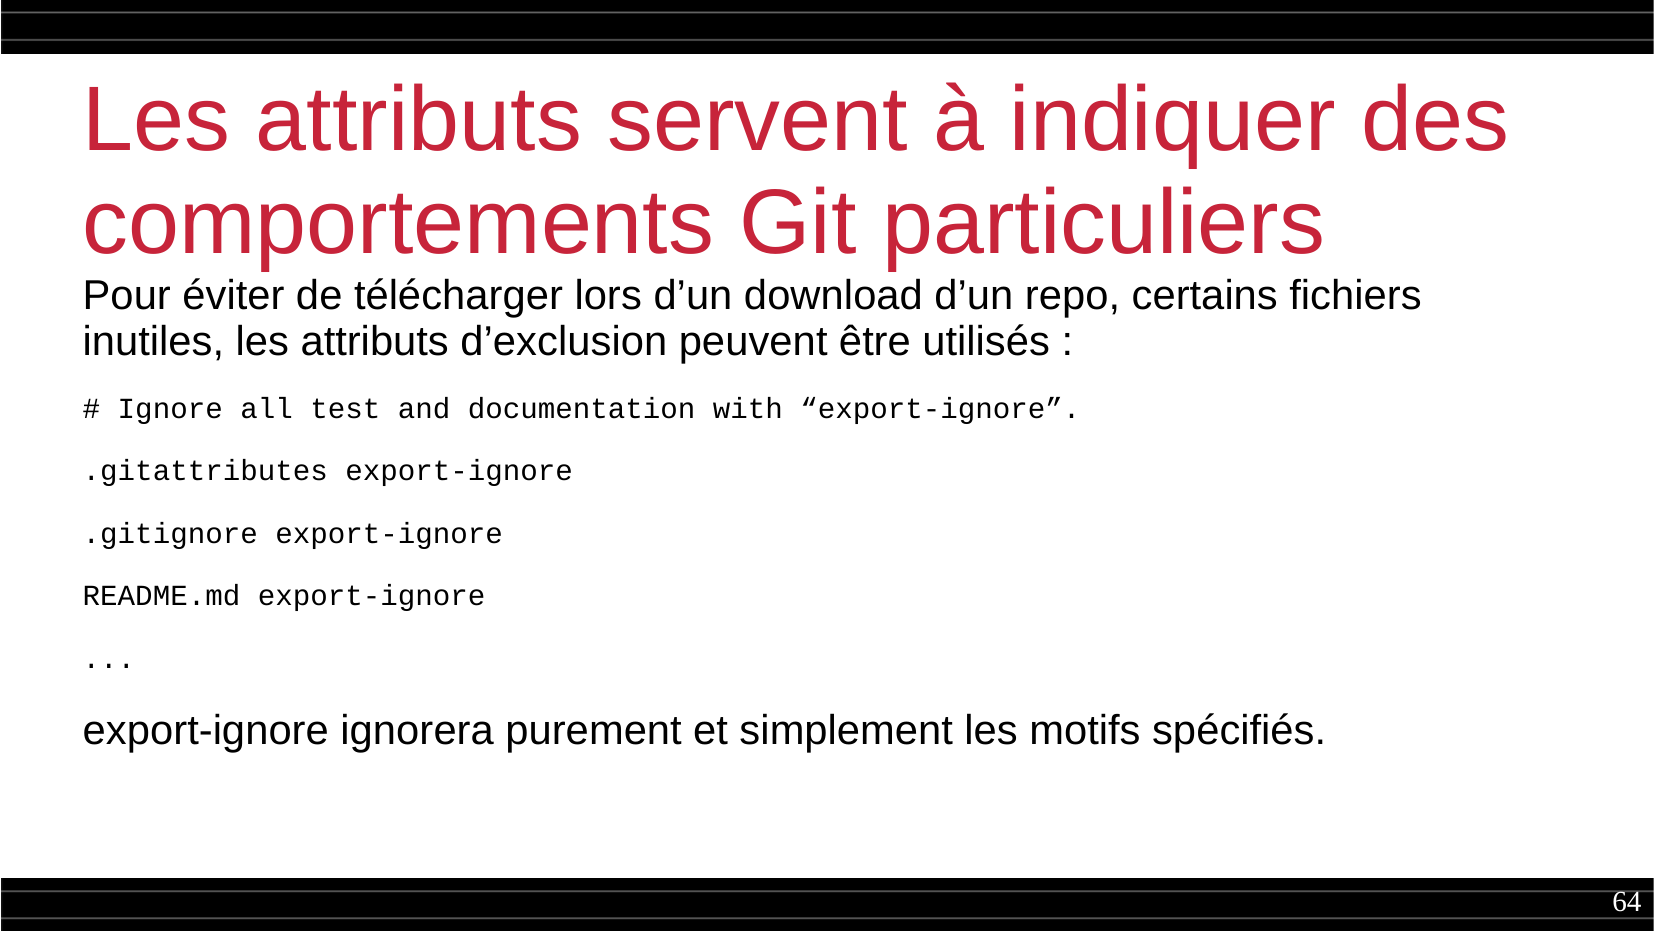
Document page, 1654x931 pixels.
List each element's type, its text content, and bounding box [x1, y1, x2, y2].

title Les attributs servent à indiquer des comportements Git particuliers [82, 67, 1571, 271]
picture [1, 0, 1654, 54]
picture [1, 878, 1654, 931]
list Pour éviter de télécharger lors d’un download d’un repo, certains fichiers inutiles, les attributs d’exclusion peuvent être utilisés : # Ignore all test and documentation with “export-ignore”. .gitattributes export-ignore .gitignore export-ignore README.md export-ignore ... export-ignore ignorera purement et simplement les motifs spécifiés. [82, 271, 1571, 851]
